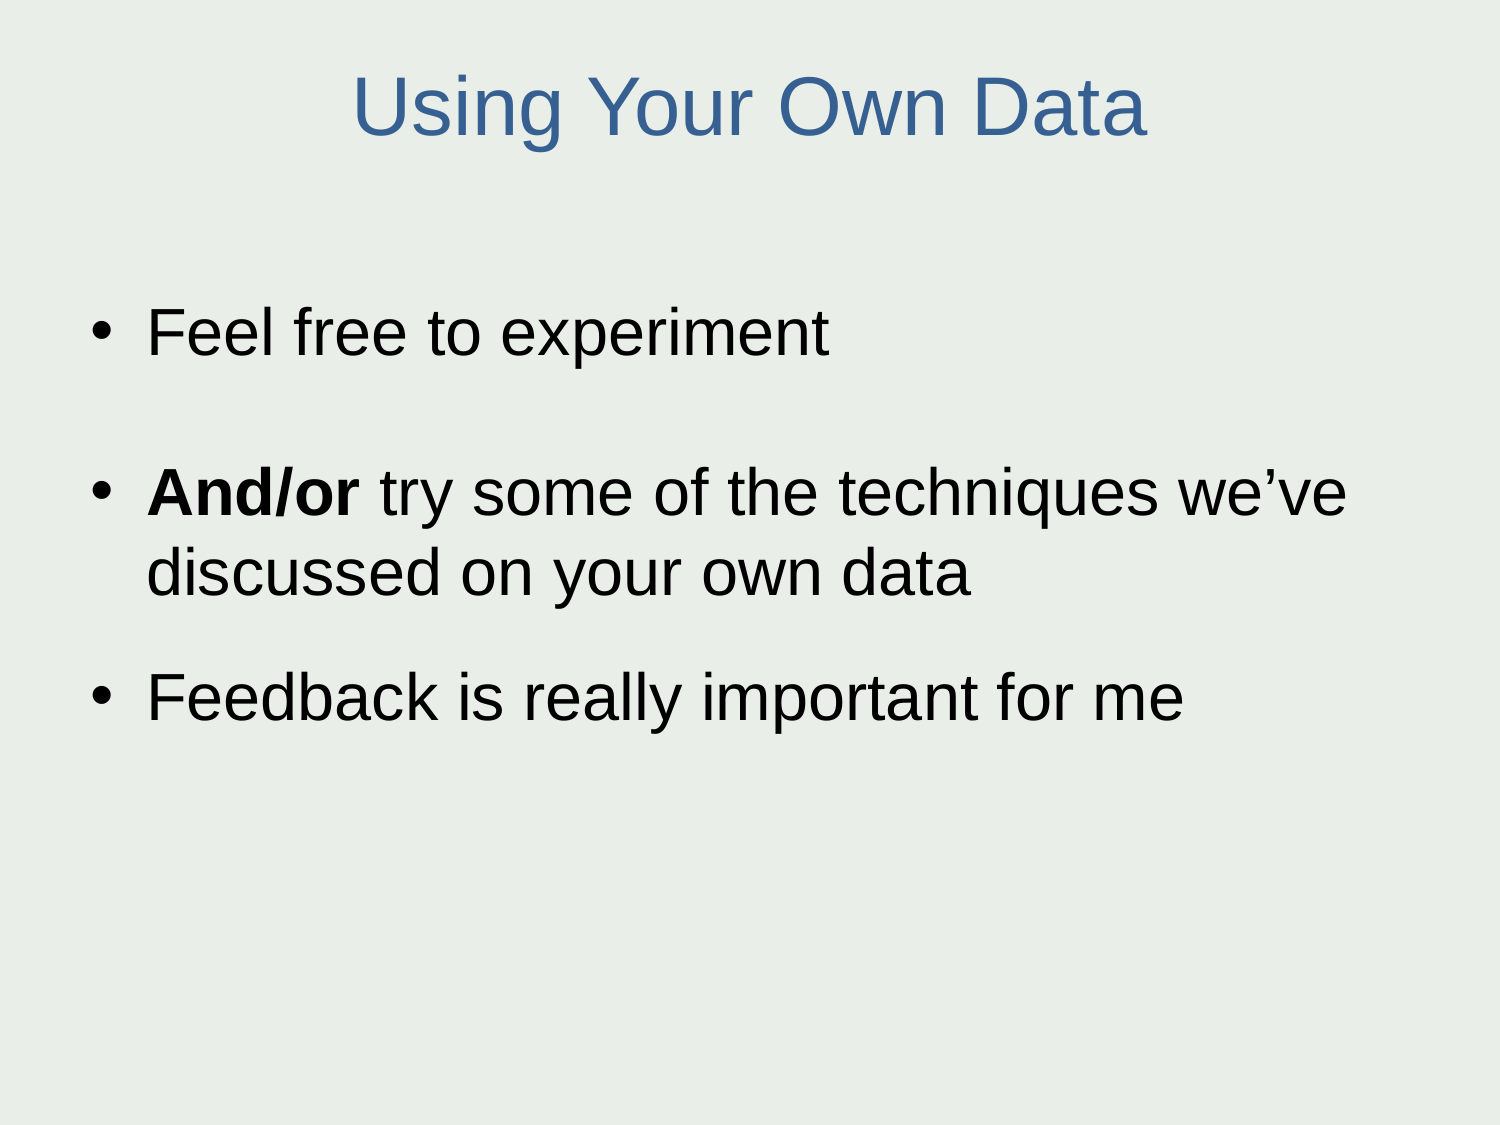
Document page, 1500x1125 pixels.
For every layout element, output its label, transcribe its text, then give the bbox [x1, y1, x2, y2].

text_box Using Your Own Data [74, 45, 1425, 233]
text_box Feel free to experiment And/or try some of the techniques we’ve discussed on your own data Feedback is really important for me [74, 281, 1425, 1005]
